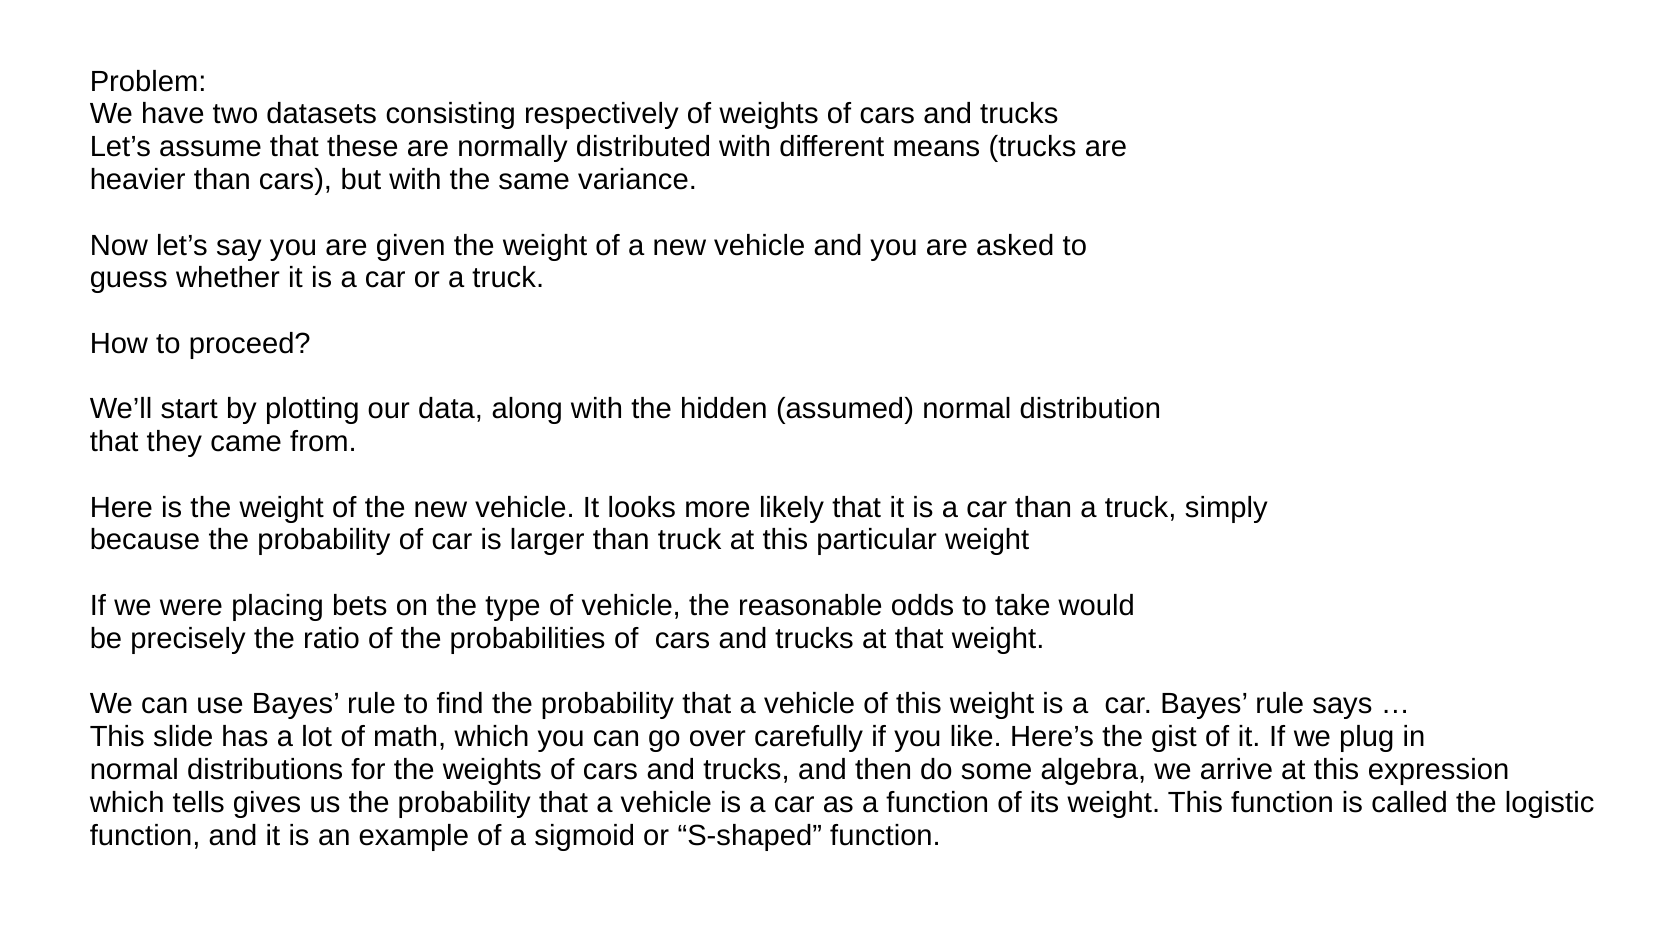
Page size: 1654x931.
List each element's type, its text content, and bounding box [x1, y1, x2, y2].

text_box Problem: We have two datasets consisting respectively of weights of cars and trucks Let’s assume that these are normally distributed with different means (trucks are heavier than cars), but with the same variance. Now let’s say you are given the weight of a new vehicle and you are asked to guess whether it is a car or a truck. How to proceed? We’ll start by plotting our data, along with the hidden (assumed) normal distribution that they came from. Here is the weight of the new vehicle. It looks more likely that it is a car than a truck, simply because the probability of car is larger than truck at this particular weight If we were placing bets on the type of vehicle, the reasonable odds to take would be precisely the ratio of the probabilities of cars and trucks at that weight. We can use Bayes’ rule to find the probability that a vehicle of this weight is a car. Bayes’ rule says … This slide has a lot of math, which you can go over carefully if you like. Here’s the gist of it. If we plug in normal distributions for the weights of cars and trucks, and then do some algebra, we arrive at this expression which tells gives us the probability that a vehicle is a car as a function of its weight. This function is called the logistic function, and it is an example of a sigmoid or “S-shaped” function. [75, 57, 1613, 859]
